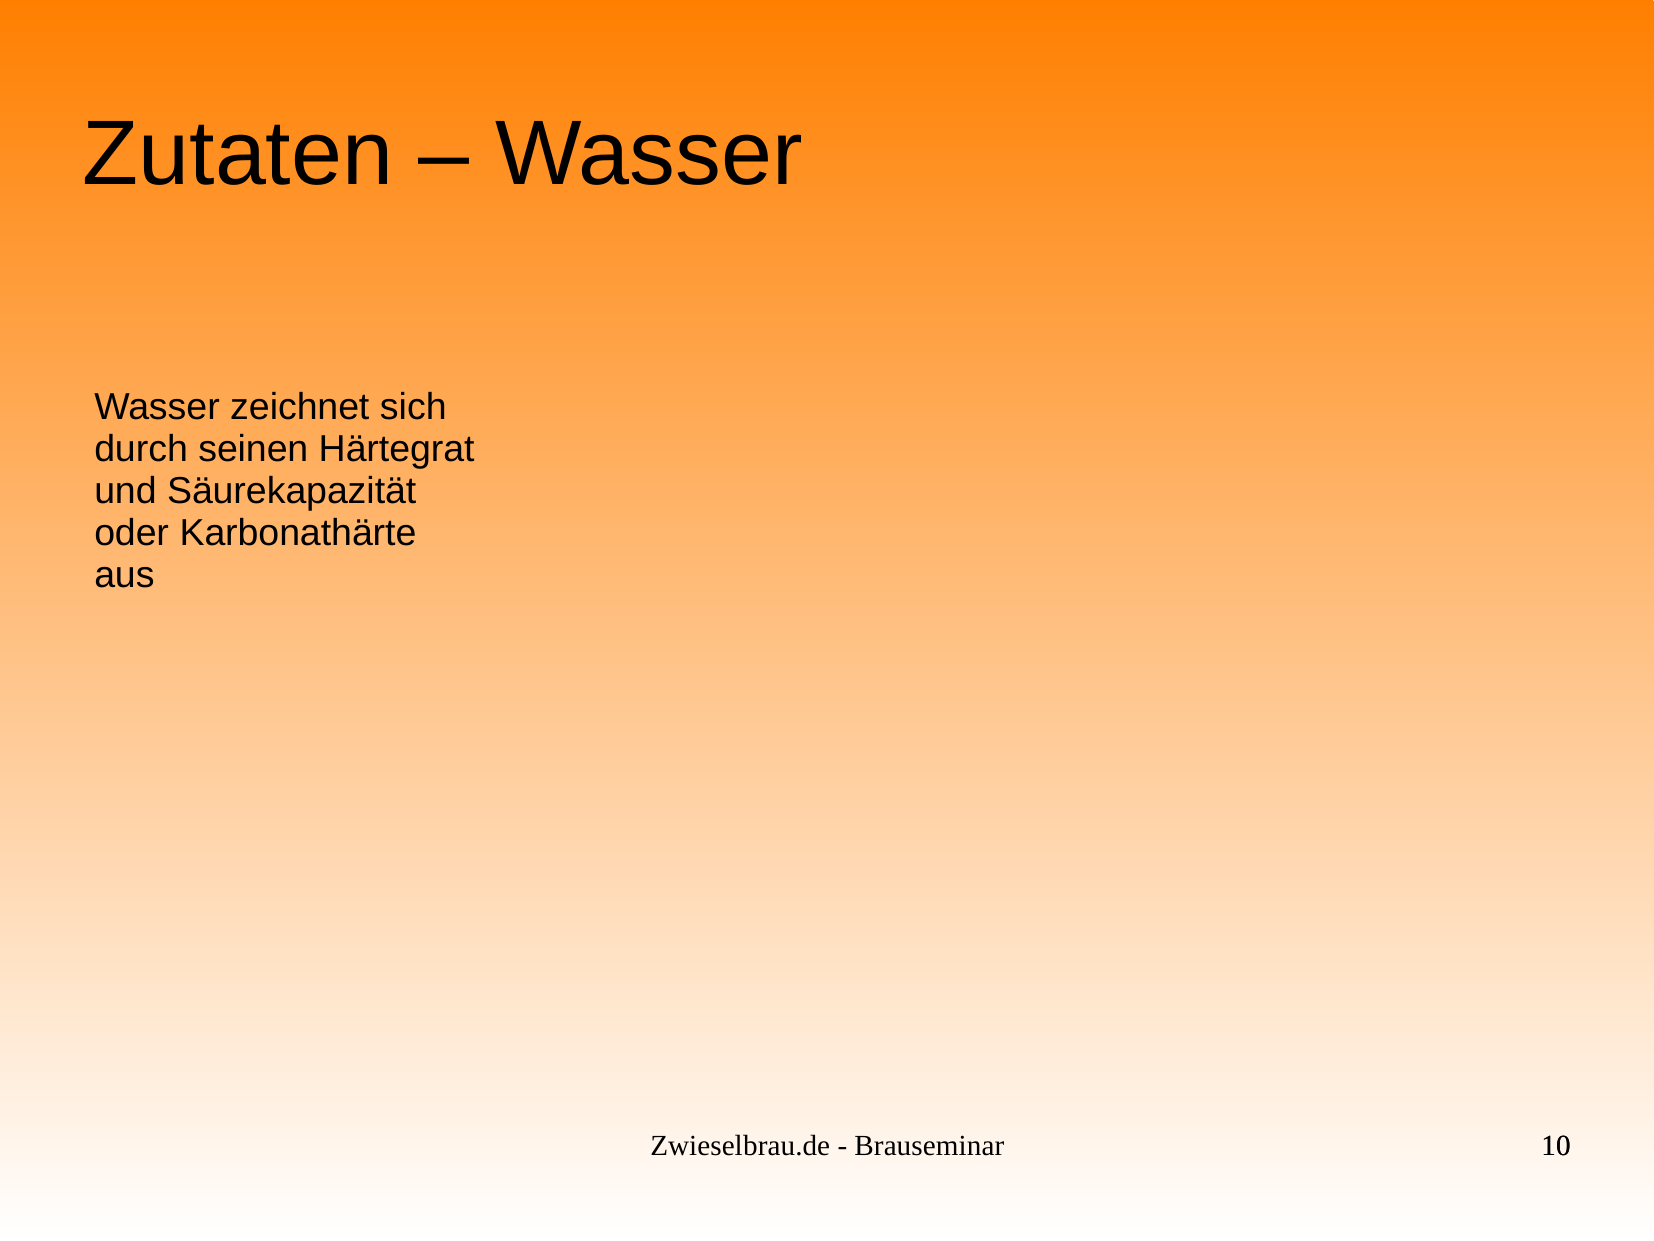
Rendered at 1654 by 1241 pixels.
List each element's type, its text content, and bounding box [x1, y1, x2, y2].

title Zutaten – Wasser [82, 49, 1571, 257]
text_box Wasser zeichnet sich durch seinen Härtegrat und Säurekapazität oder Karbonathärte aus [79, 377, 497, 604]
text_box [212, 256, 1489, 1063]
text_box <Foliennummer> [1185, 1129, 1571, 1216]
